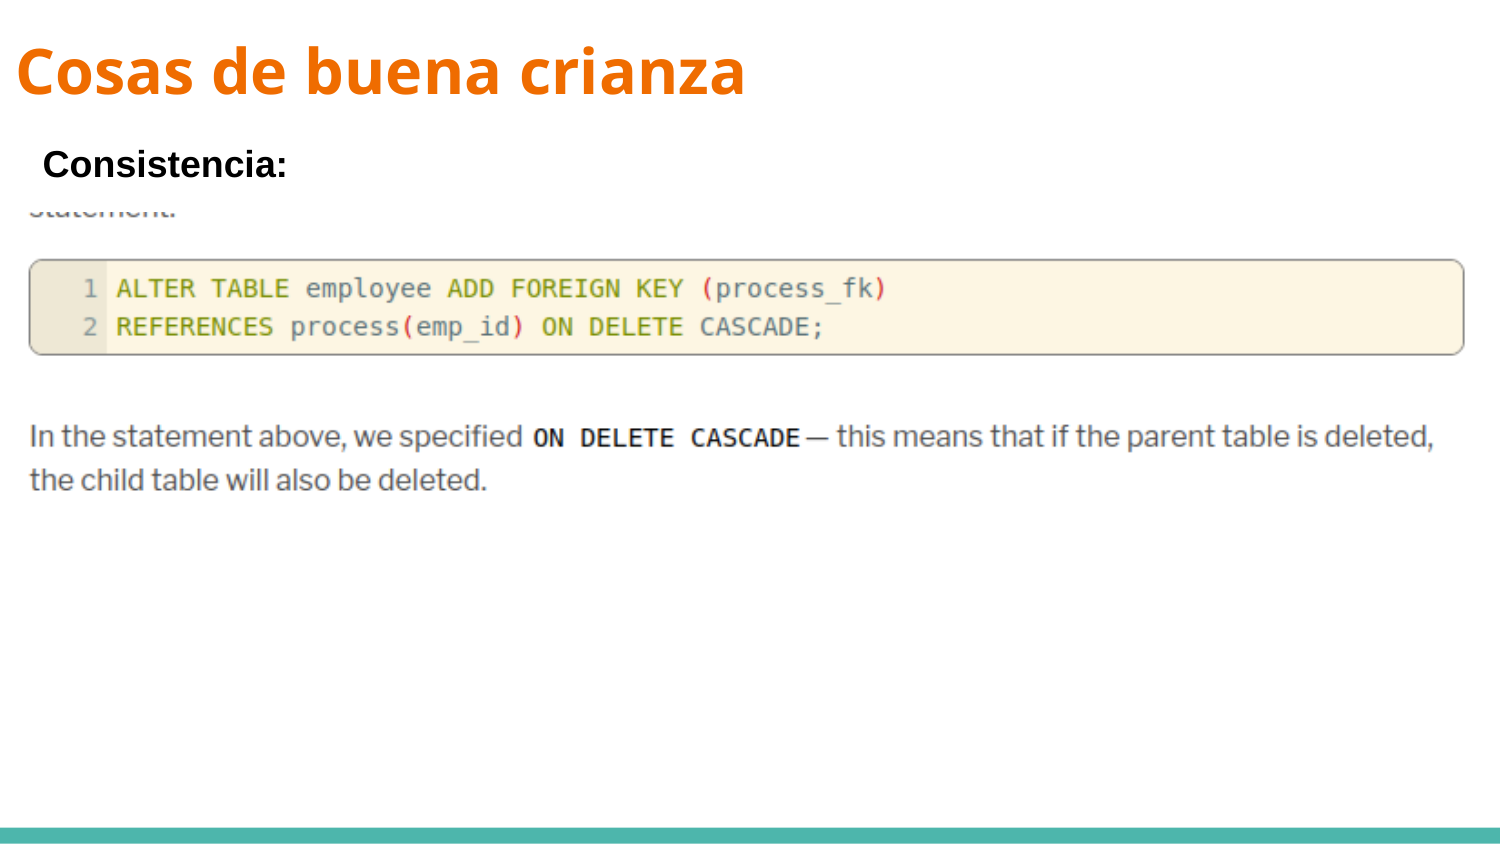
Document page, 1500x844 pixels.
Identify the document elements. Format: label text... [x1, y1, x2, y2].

text_box Consistencia: [27, 135, 1477, 212]
picture [0, 212, 1485, 520]
title Cosas de buena crianza [0, 11, 1469, 128]
